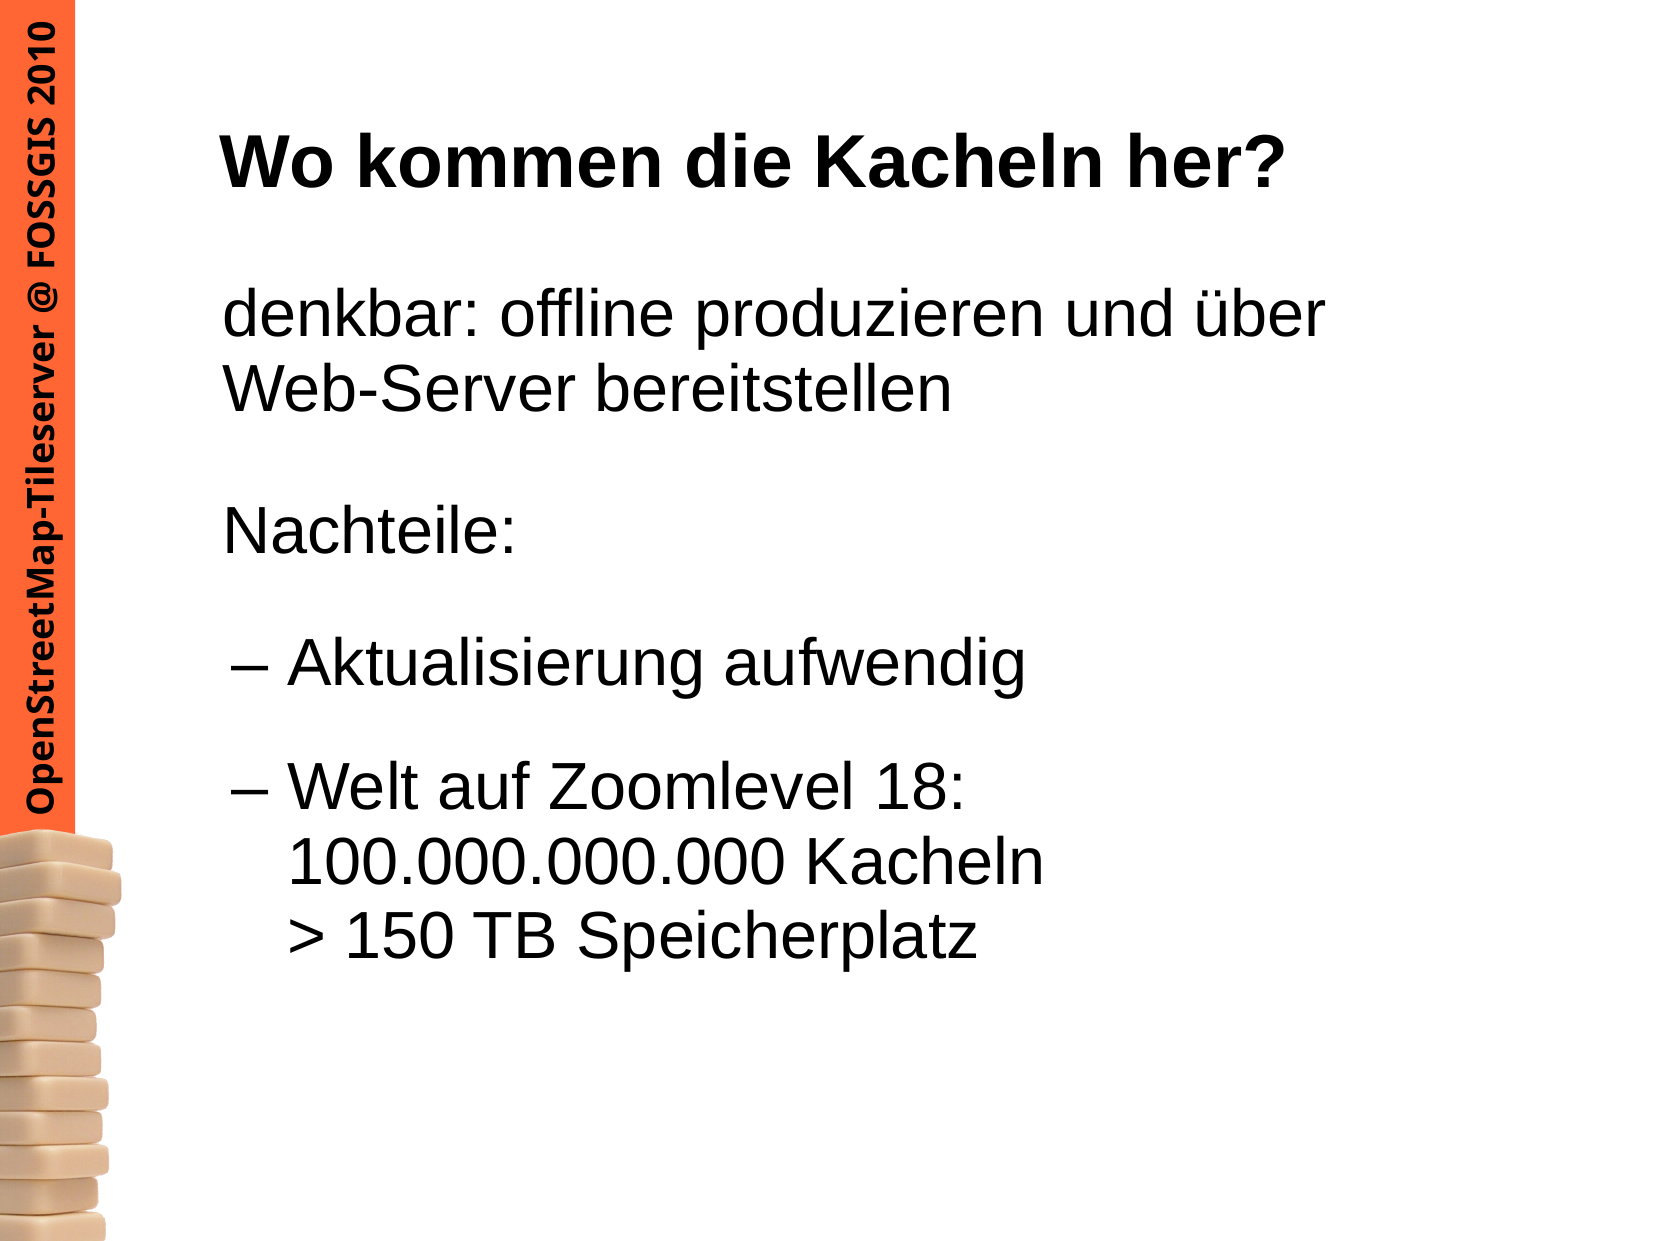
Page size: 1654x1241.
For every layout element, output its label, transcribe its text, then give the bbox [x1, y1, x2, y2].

text_box Wo kommen die Kacheln her? [205, 112, 1546, 212]
text_box denkbar: offline produzieren und über Web-Server bereitstellen [207, 268, 1399, 434]
text_box – Welt auf Zoomlevel 18: 100.000.000.000 Kacheln > 150 TB Speicherplatz [217, 741, 1409, 981]
text_box Nachteile: [207, 485, 1399, 576]
text_box – Aktualisierung aufwendig [217, 617, 1409, 708]
picture [0, 816, 133, 1241]
